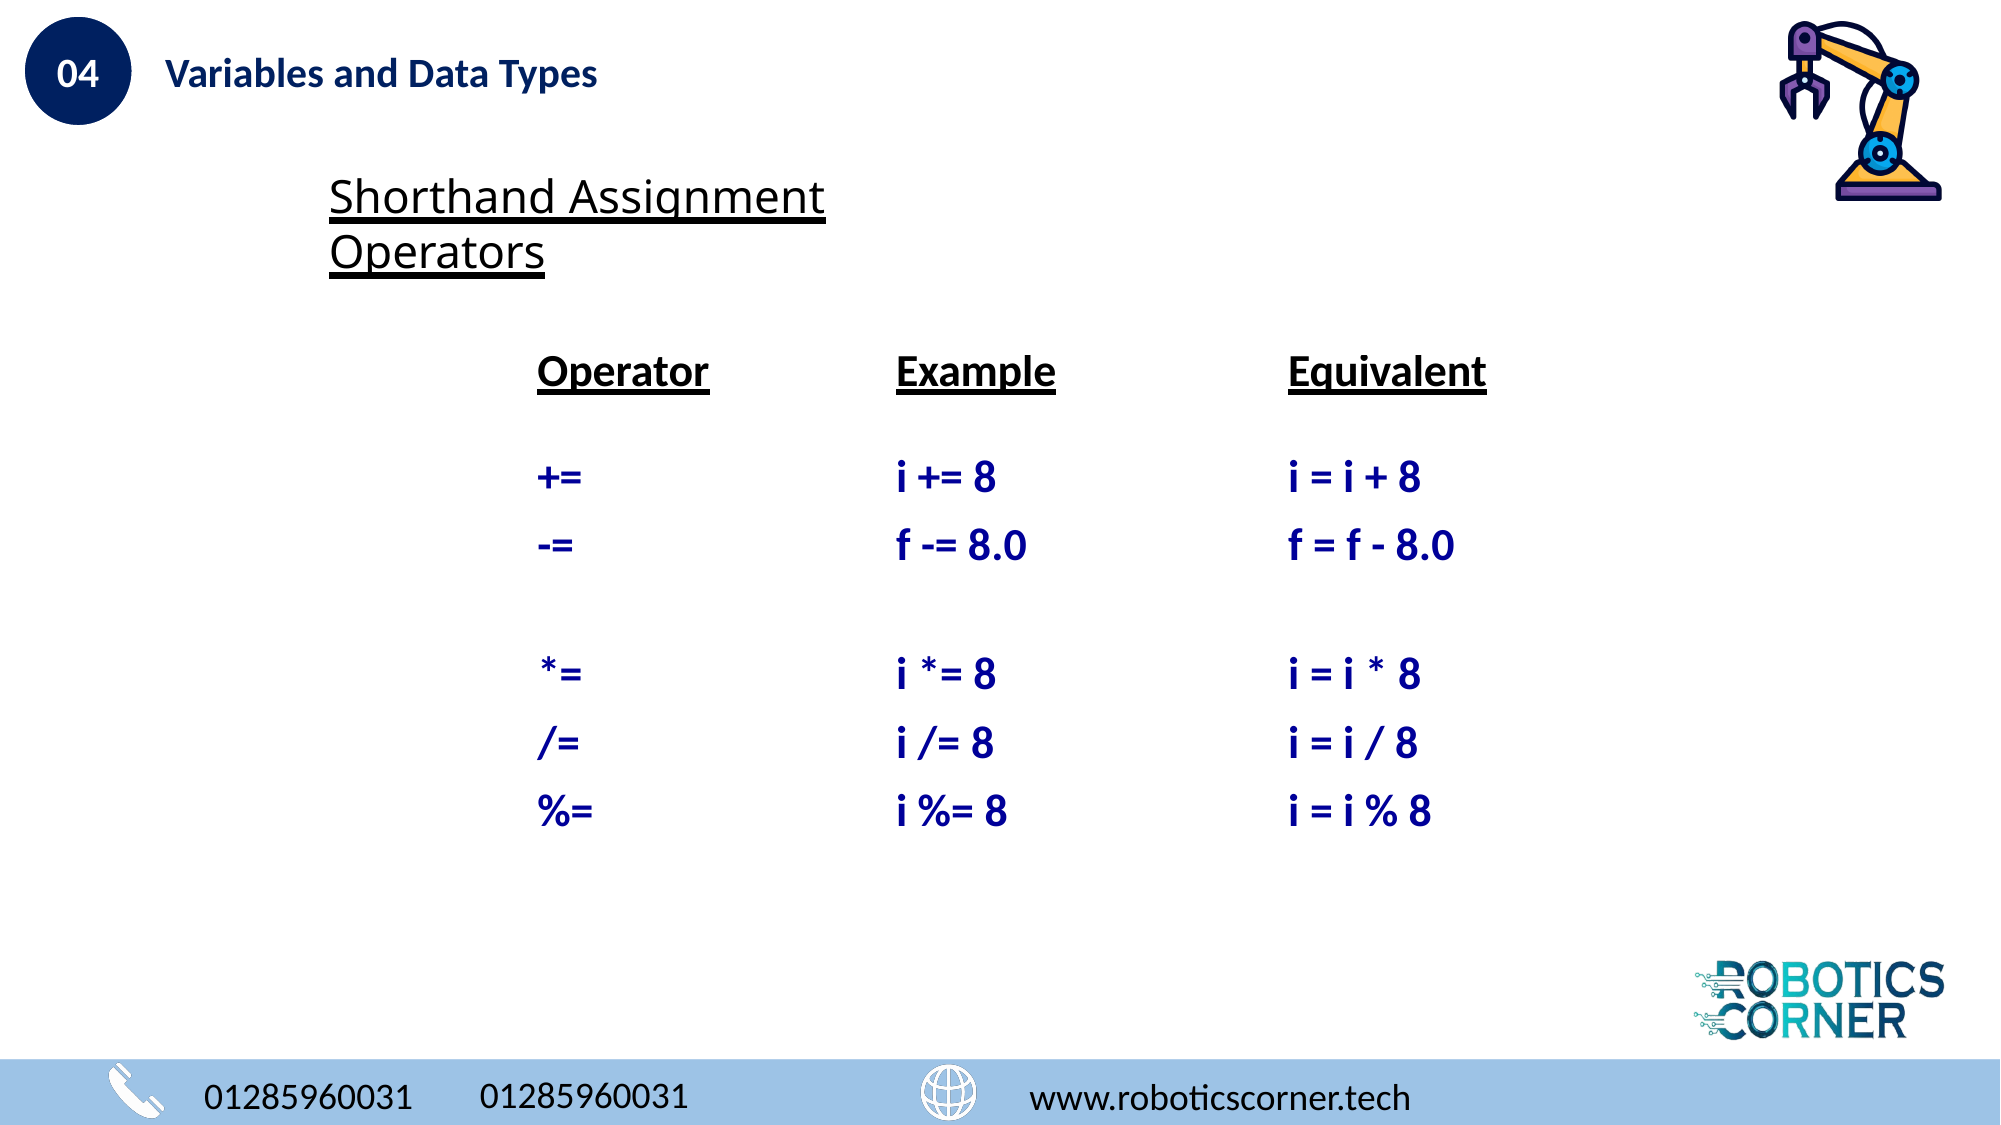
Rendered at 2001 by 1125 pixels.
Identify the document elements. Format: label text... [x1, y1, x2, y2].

table_cell %= [533, 786, 837, 914]
table_cell /= [533, 718, 837, 785]
table_cell i = i * 8 [1216, 649, 1574, 716]
table_cell i = i + 8 [1216, 452, 1574, 518]
table_header Example [839, 355, 1214, 450]
table_header Equivalent [1216, 355, 1574, 450]
text_box 04 [22, 14, 134, 128]
picture [103, 1057, 170, 1124]
table_cell i += 8 [839, 452, 1214, 518]
text_box 01285960031 [189, 1064, 495, 1125]
text_box [0, 1059, 915, 1125]
text_box 01285960031 [465, 1063, 811, 1124]
text_box www.roboticscorner.tech [1014, 1065, 1531, 1125]
table_cell += [533, 452, 837, 518]
table_cell i *= 8 [839, 649, 1214, 716]
picture [1680, 859, 1953, 1059]
table_cell i %= 8 [839, 786, 1214, 914]
table_cell f -= 8.0 [839, 520, 1214, 648]
text_box Variables and Data Types [150, 38, 697, 103]
table_header Operator [533, 355, 837, 450]
picture [915, 1059, 981, 1125]
table_cell *= [533, 649, 837, 716]
table_cell -= [533, 520, 837, 648]
text_box [981, 1059, 2000, 1125]
picture [1771, 21, 1950, 201]
table_cell f = f - 8.0 [1216, 520, 1574, 648]
table_cell i /= 8 [839, 718, 1214, 785]
table_cell i = i / 8 [1216, 718, 1574, 785]
title Shorthand Assignment Operators [326, 126, 968, 317]
table_cell i = i % 8 [1216, 786, 1574, 914]
